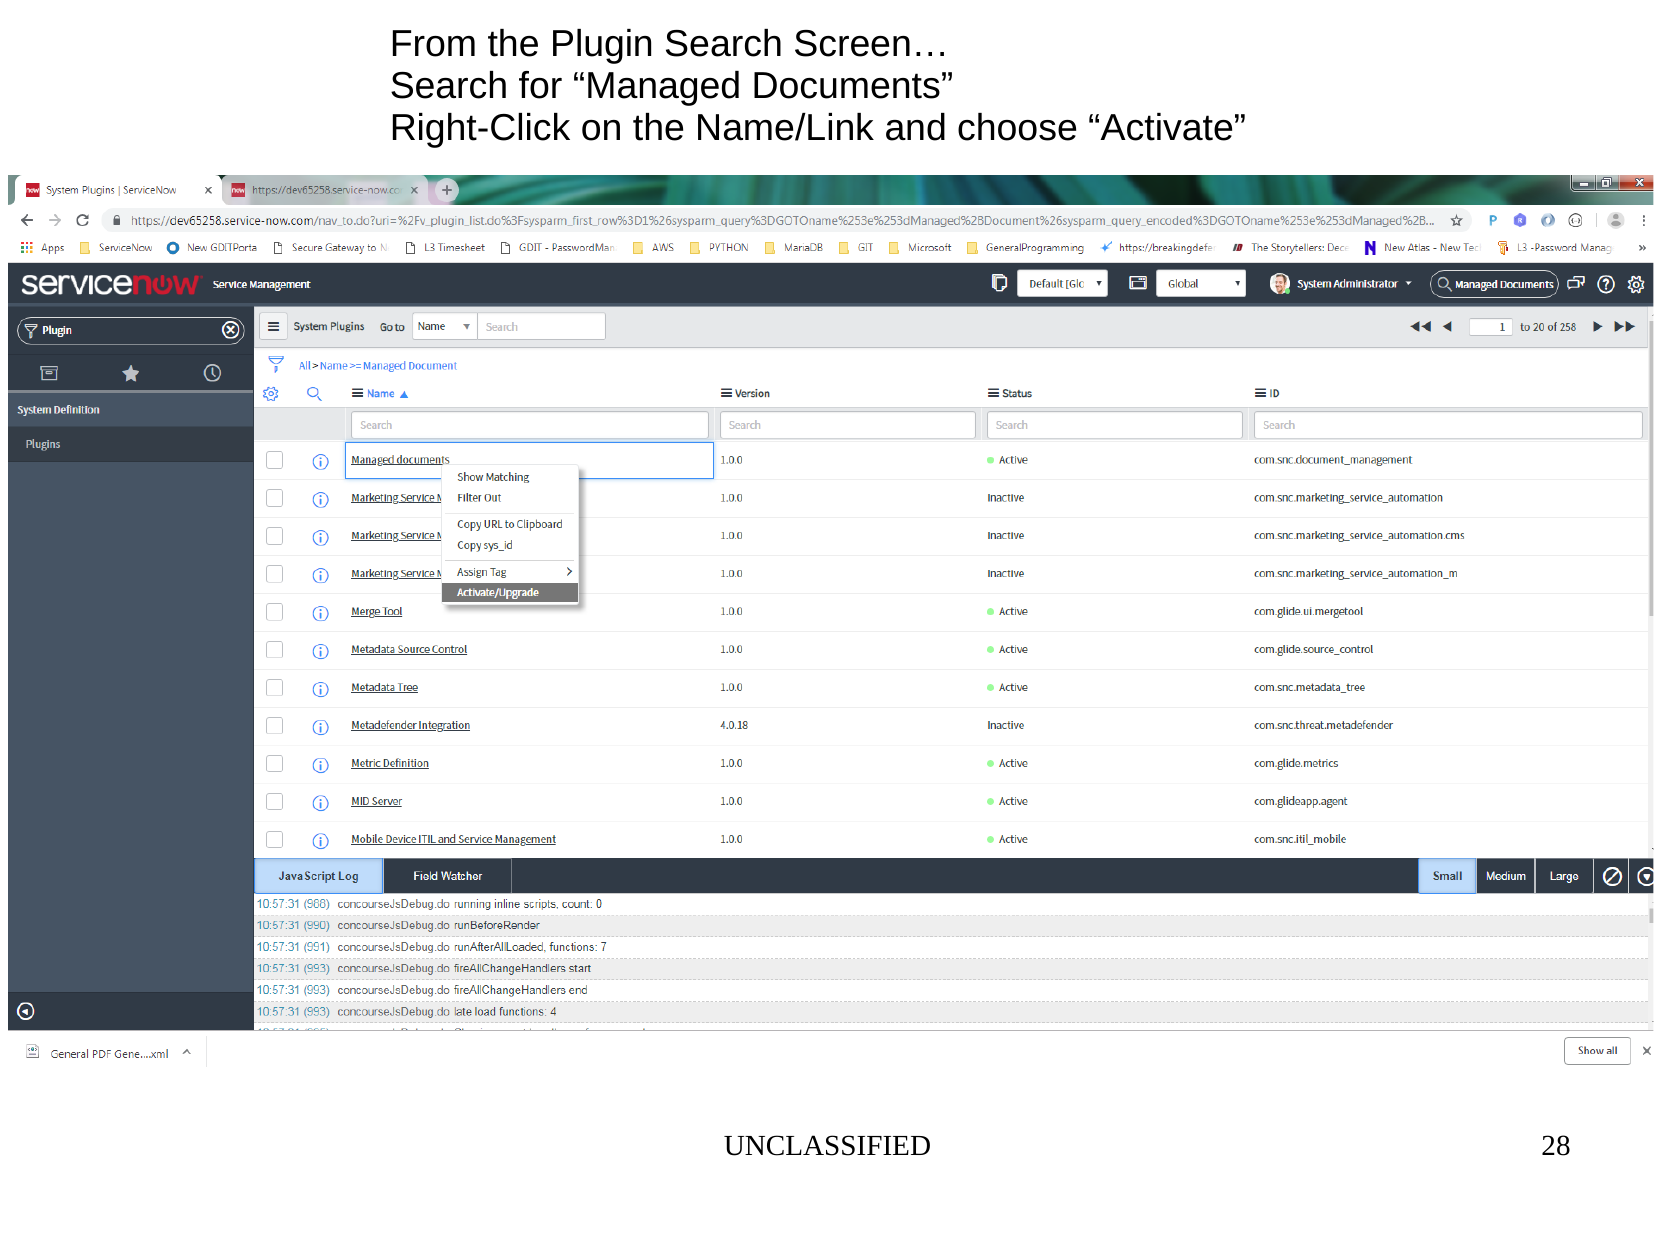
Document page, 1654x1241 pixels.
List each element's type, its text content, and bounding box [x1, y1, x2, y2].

text_box From the Plugin Search Screen… Search for “Managed Documents” Right-Click on the Name/Link and choose “Activate” [375, 15, 1546, 156]
picture [8, 175, 1654, 1072]
